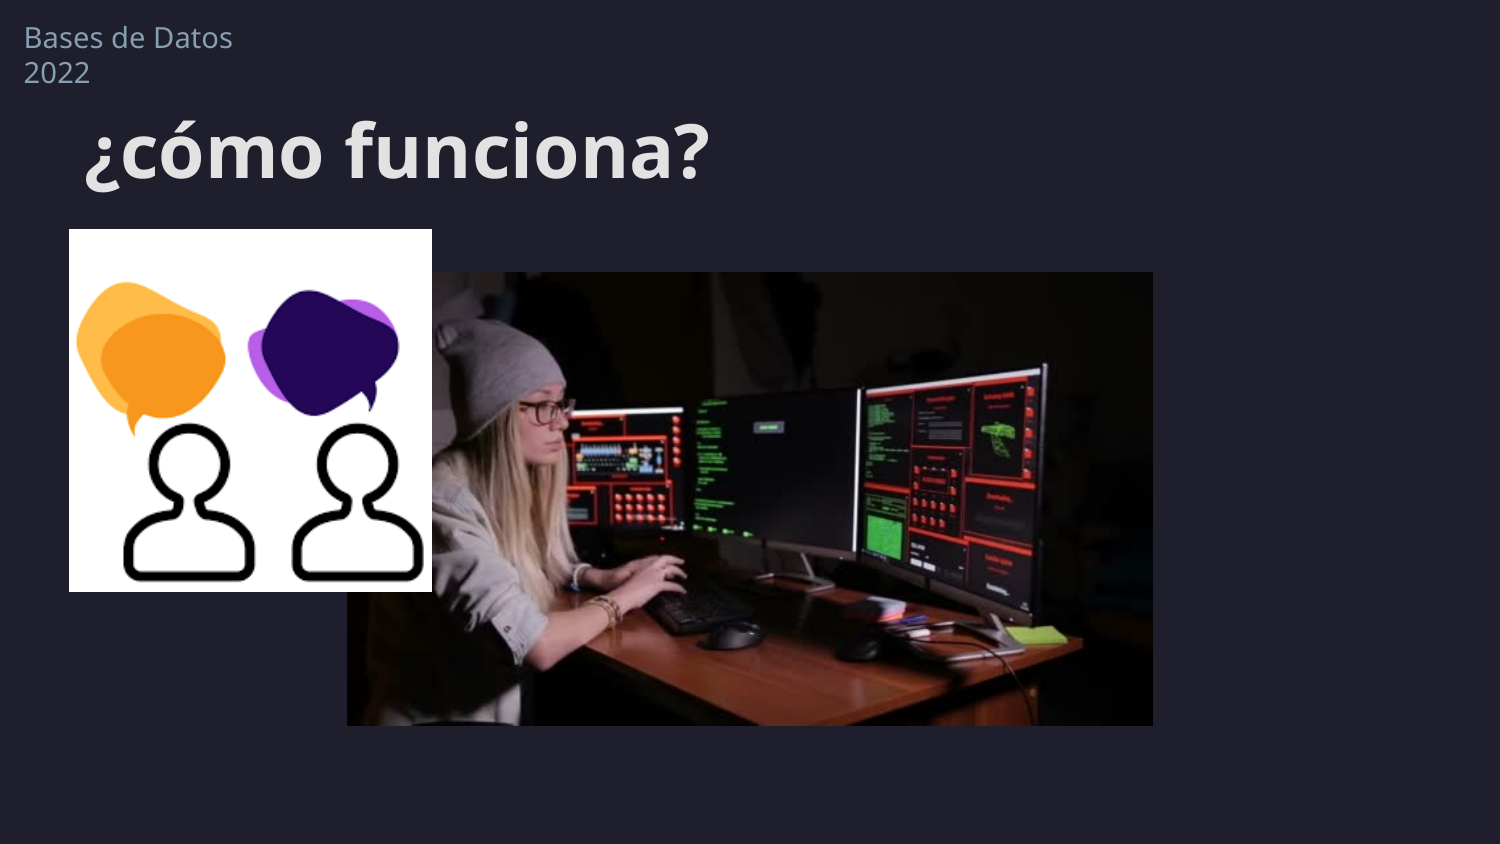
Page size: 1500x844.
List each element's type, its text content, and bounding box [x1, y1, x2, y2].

title ¿cómo funciona? [69, 88, 1431, 342]
picture [69, 229, 1153, 726]
